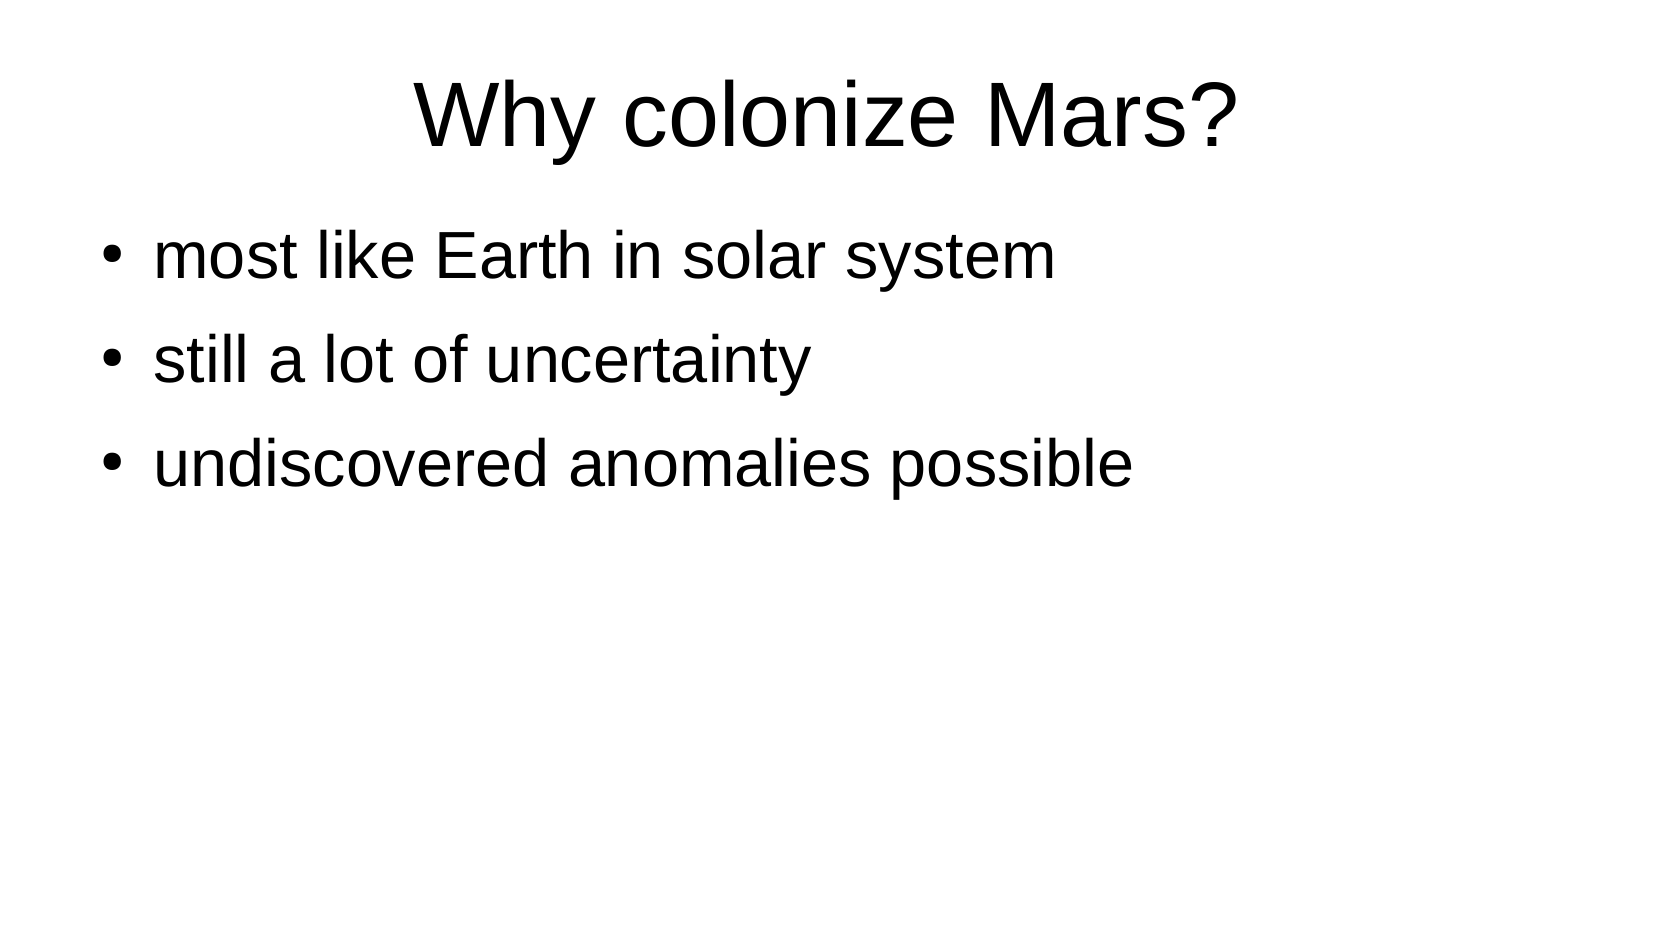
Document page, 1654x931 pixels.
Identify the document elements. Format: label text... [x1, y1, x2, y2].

title Why colonize Mars? [82, 37, 1571, 193]
list most like Earth in solar system still a lot of uncertainty undiscovered anomalies possible [82, 217, 1571, 758]
